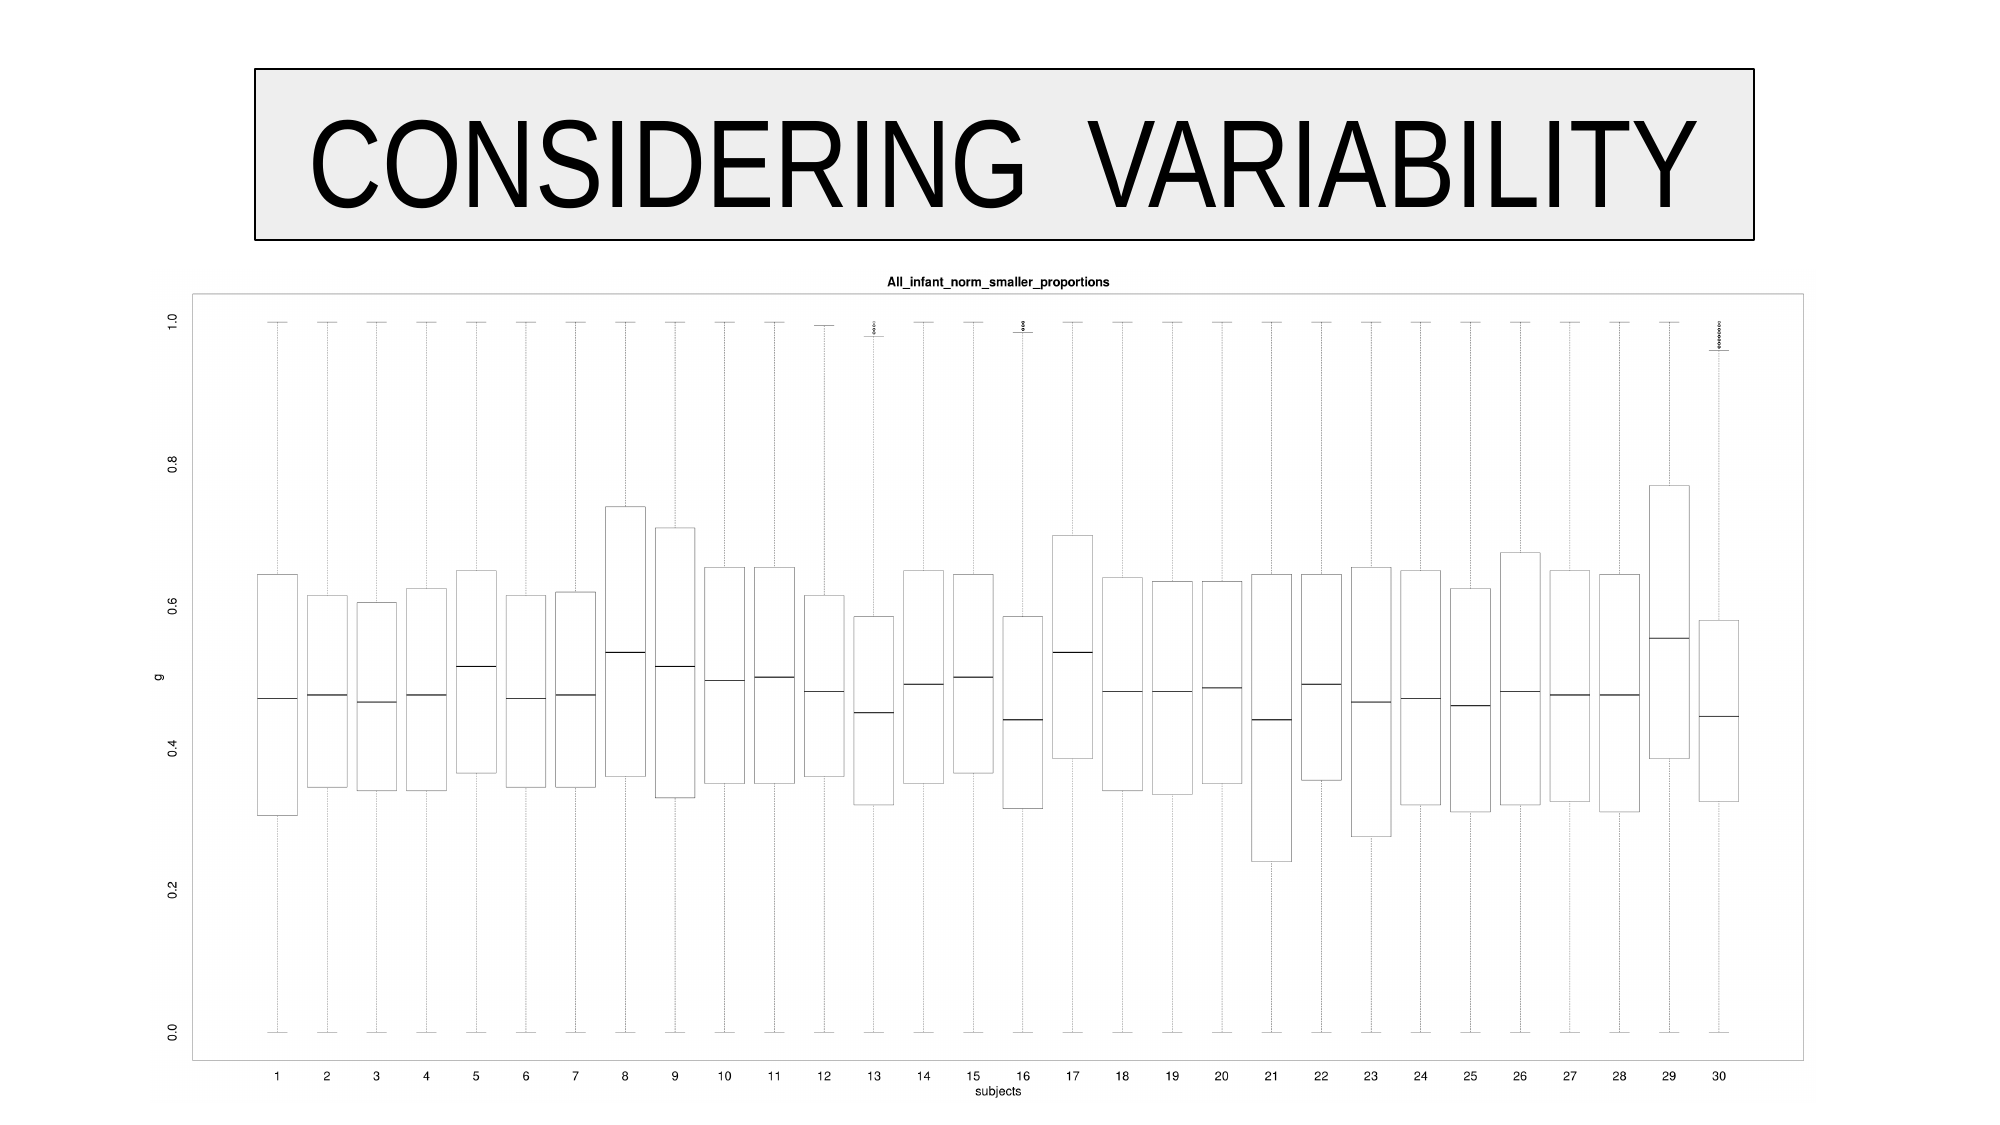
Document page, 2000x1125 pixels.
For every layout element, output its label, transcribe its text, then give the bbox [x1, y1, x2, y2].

picture [150, 269, 1816, 1103]
text_box CONSIDERING VARIABILITY [254, 69, 1755, 240]
